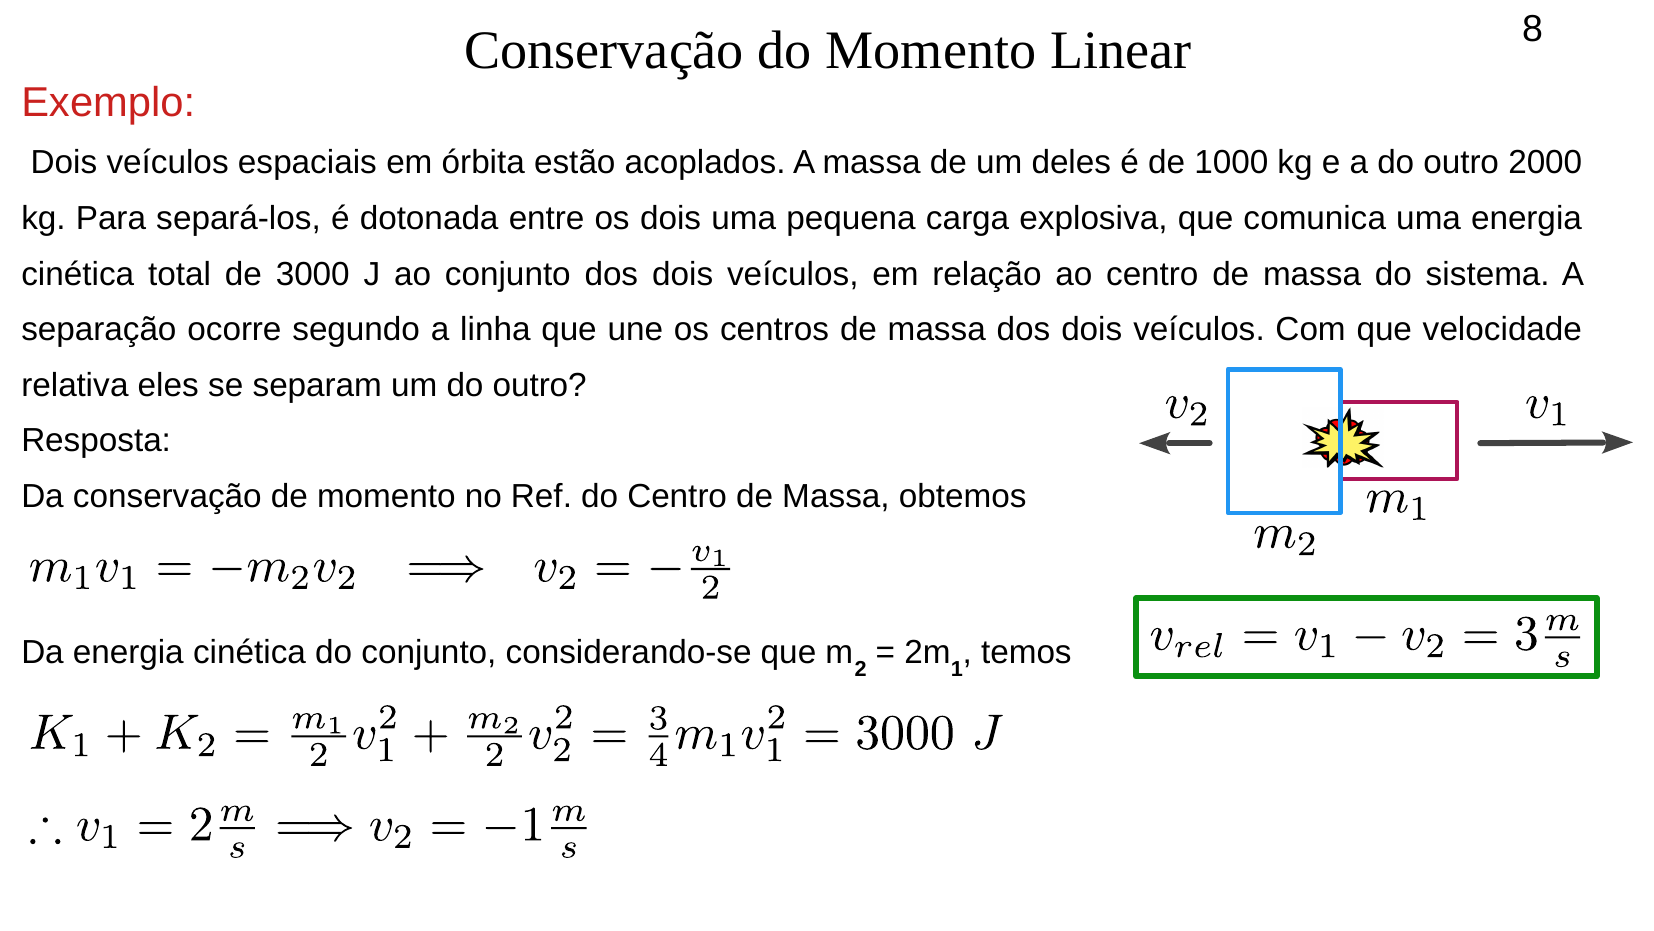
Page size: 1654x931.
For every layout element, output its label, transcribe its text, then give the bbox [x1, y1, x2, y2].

text_box <number> [1507, 0, 1654, 71]
text_box Exemplo: Dois veículos espaciais em órbita estão acoplados. A massa de um deles é de 1000 kg e a do outro 2000 kg. Para separá-los, é dotonada entre os dois uma pequena carga explosiva, que comunica uma energia cinética total de 3000 J ao conjunto dos dois veículos, em relação ao centro de massa do sistema. A separação ocorre segundo a linha que une os centros de massa dos dois veículos. Com que velocidade relativa eles se separam um do outro? Resposta: Da conservação de momento no Ref. do Centro de Massa, obtemos Da energia cinética do conjunto, considerando-se que m2 = 2m1, temos [1139, 601, 1594, 673]
picture [1363, 488, 1428, 522]
text_box Exemplo: Dois veículos espaciais em órbita estão acoplados. A massa de um deles é de 1000 kg e a do outro 2000 kg. Para separá-los, é dotonada entre os dois uma pequena carga explosiva, que comunica uma energia cinética total de 3000 J ao conjunto dos dois veículos, em relação ao centro de massa do sistema. A separação ocorre segundo a linha que une os centros de massa dos dois veículos. Com que velocidade relativa eles se separam um do outro? Resposta: Da conservação de momento no Ref. do Centro de Massa, obtemos Da energia cinética do conjunto, considerando-se que m2 = 2m1, temos [6, 71, 1600, 689]
picture [1147, 612, 1582, 670]
picture [1302, 407, 1338, 468]
picture [1343, 407, 1384, 468]
text_box Conservação do Momento Linear [449, 0, 1208, 88]
picture [26, 543, 733, 601]
picture [1522, 394, 1568, 428]
picture [26, 803, 589, 860]
picture [26, 703, 1005, 768]
picture [1251, 523, 1317, 558]
picture [1162, 394, 1209, 428]
